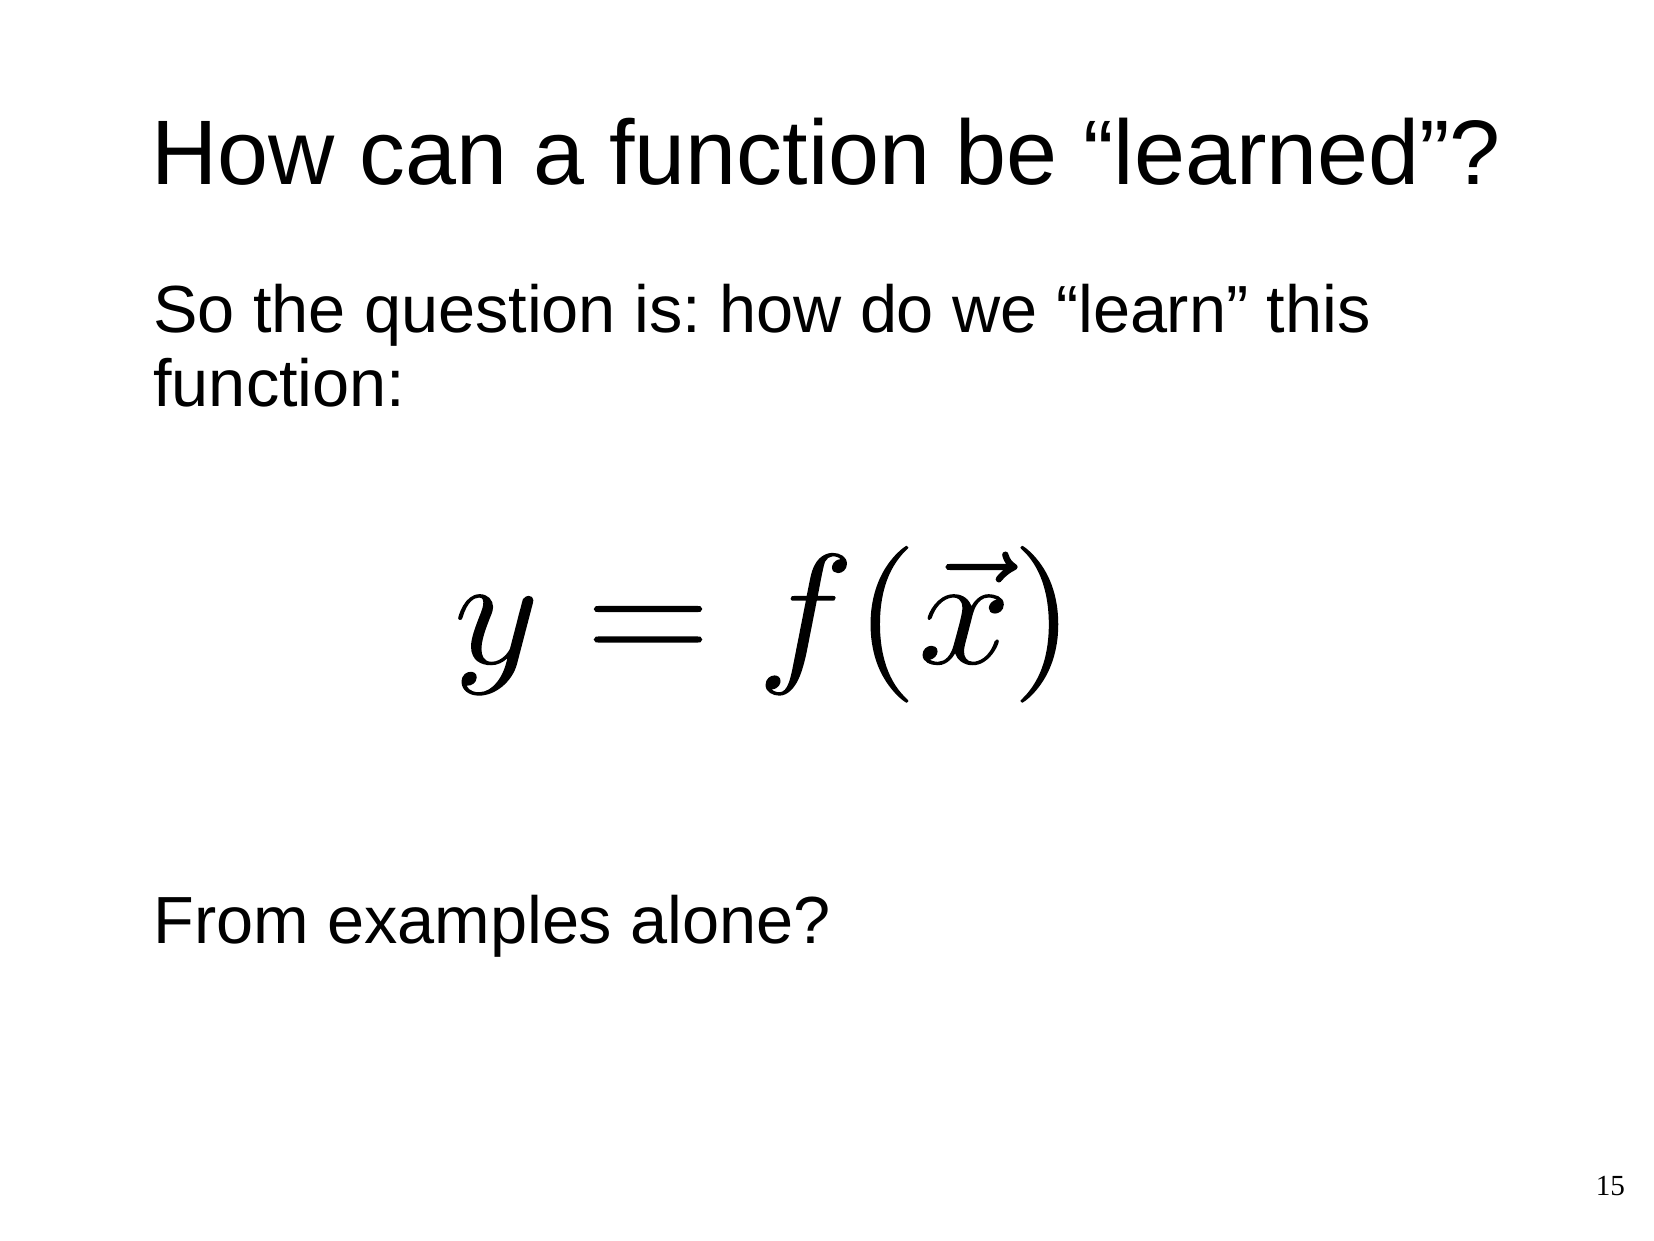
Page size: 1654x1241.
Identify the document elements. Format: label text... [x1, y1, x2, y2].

list So the question is: how do we “learn” this function: From examples alone? [82, 271, 1571, 1087]
picture [447, 539, 1081, 709]
title How can a function be “learned”? [82, 49, 1571, 257]
